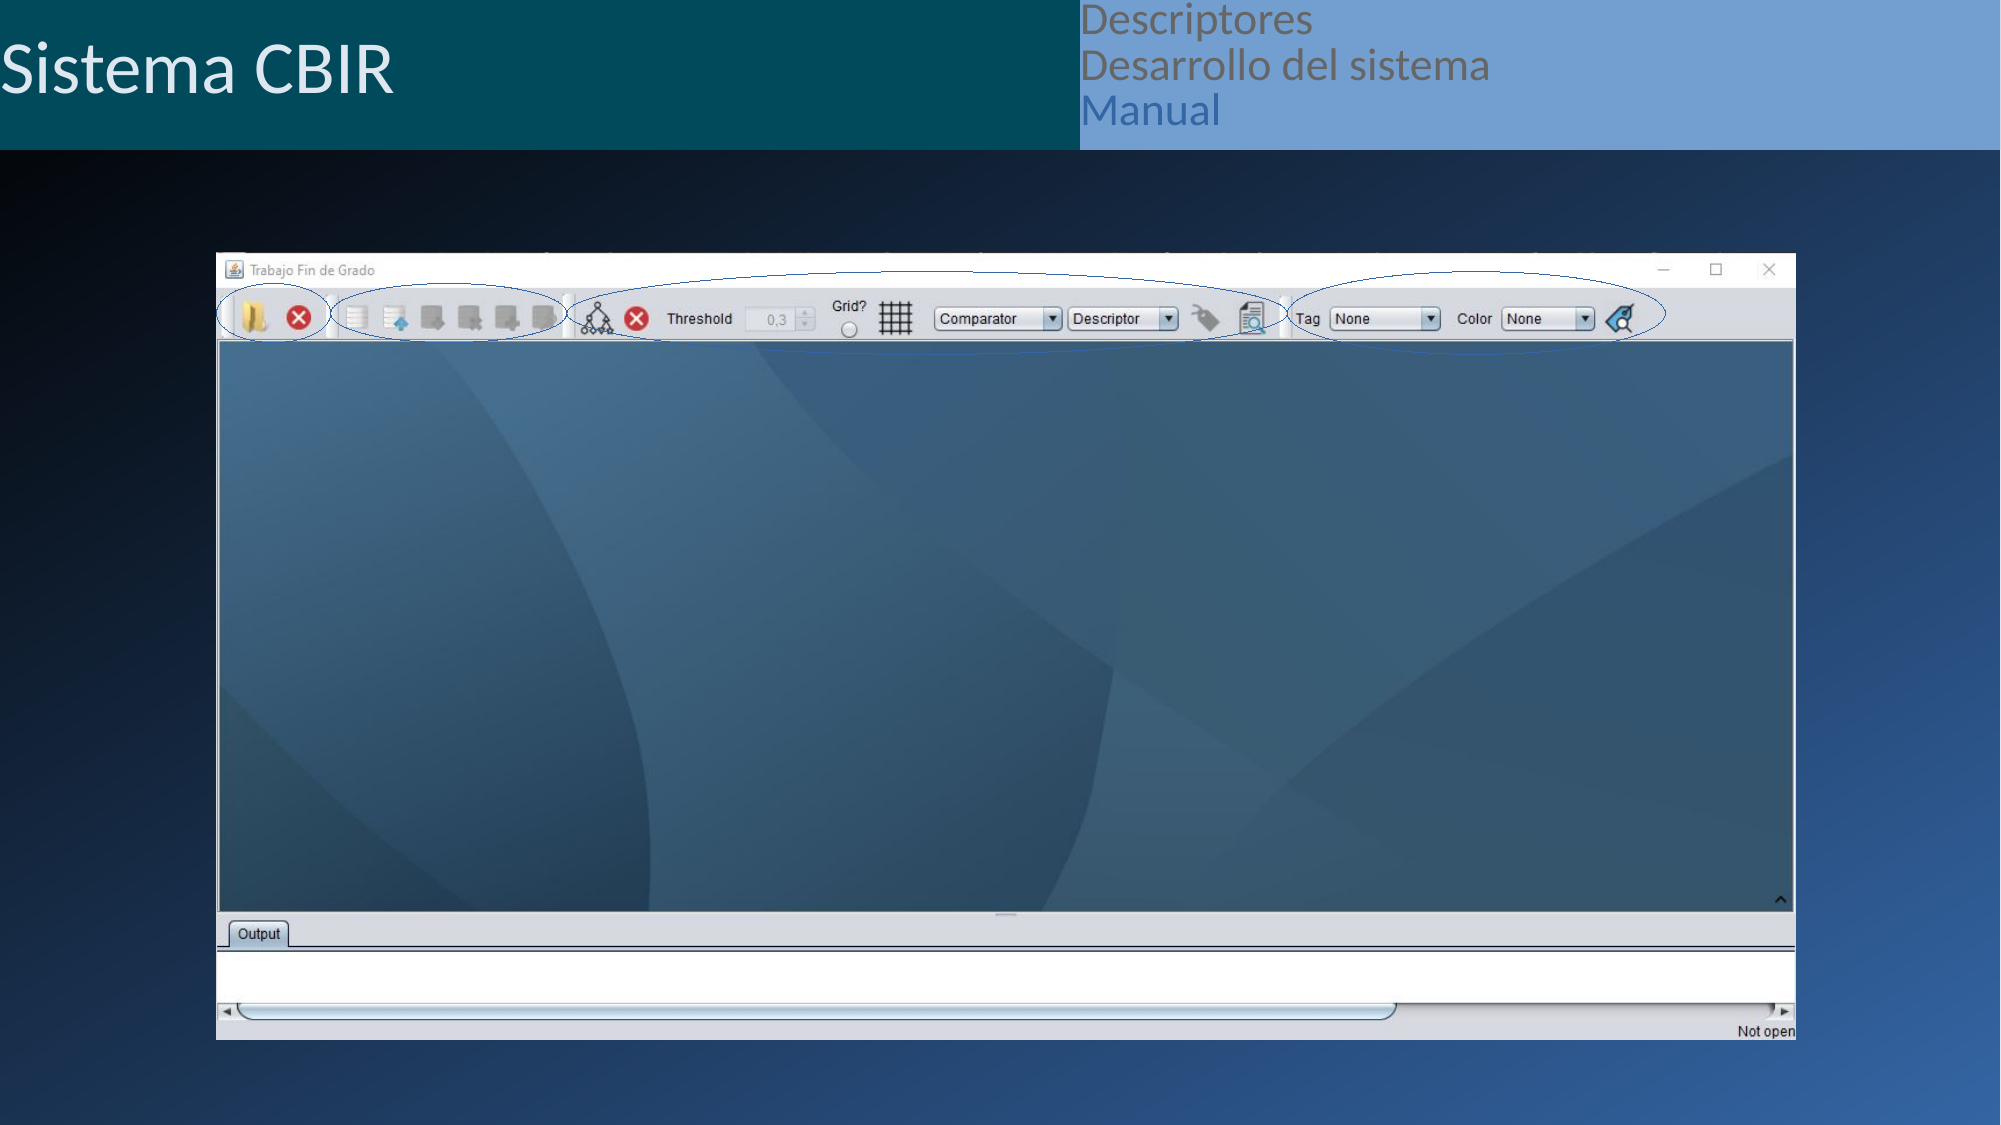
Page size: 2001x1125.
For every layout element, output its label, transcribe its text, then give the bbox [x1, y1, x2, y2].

title Descriptores Desarrollo del sistema Manual [1080, 0, 2001, 150]
title Sistema CBIR [0, 0, 1080, 150]
picture [216, 252, 1796, 1040]
